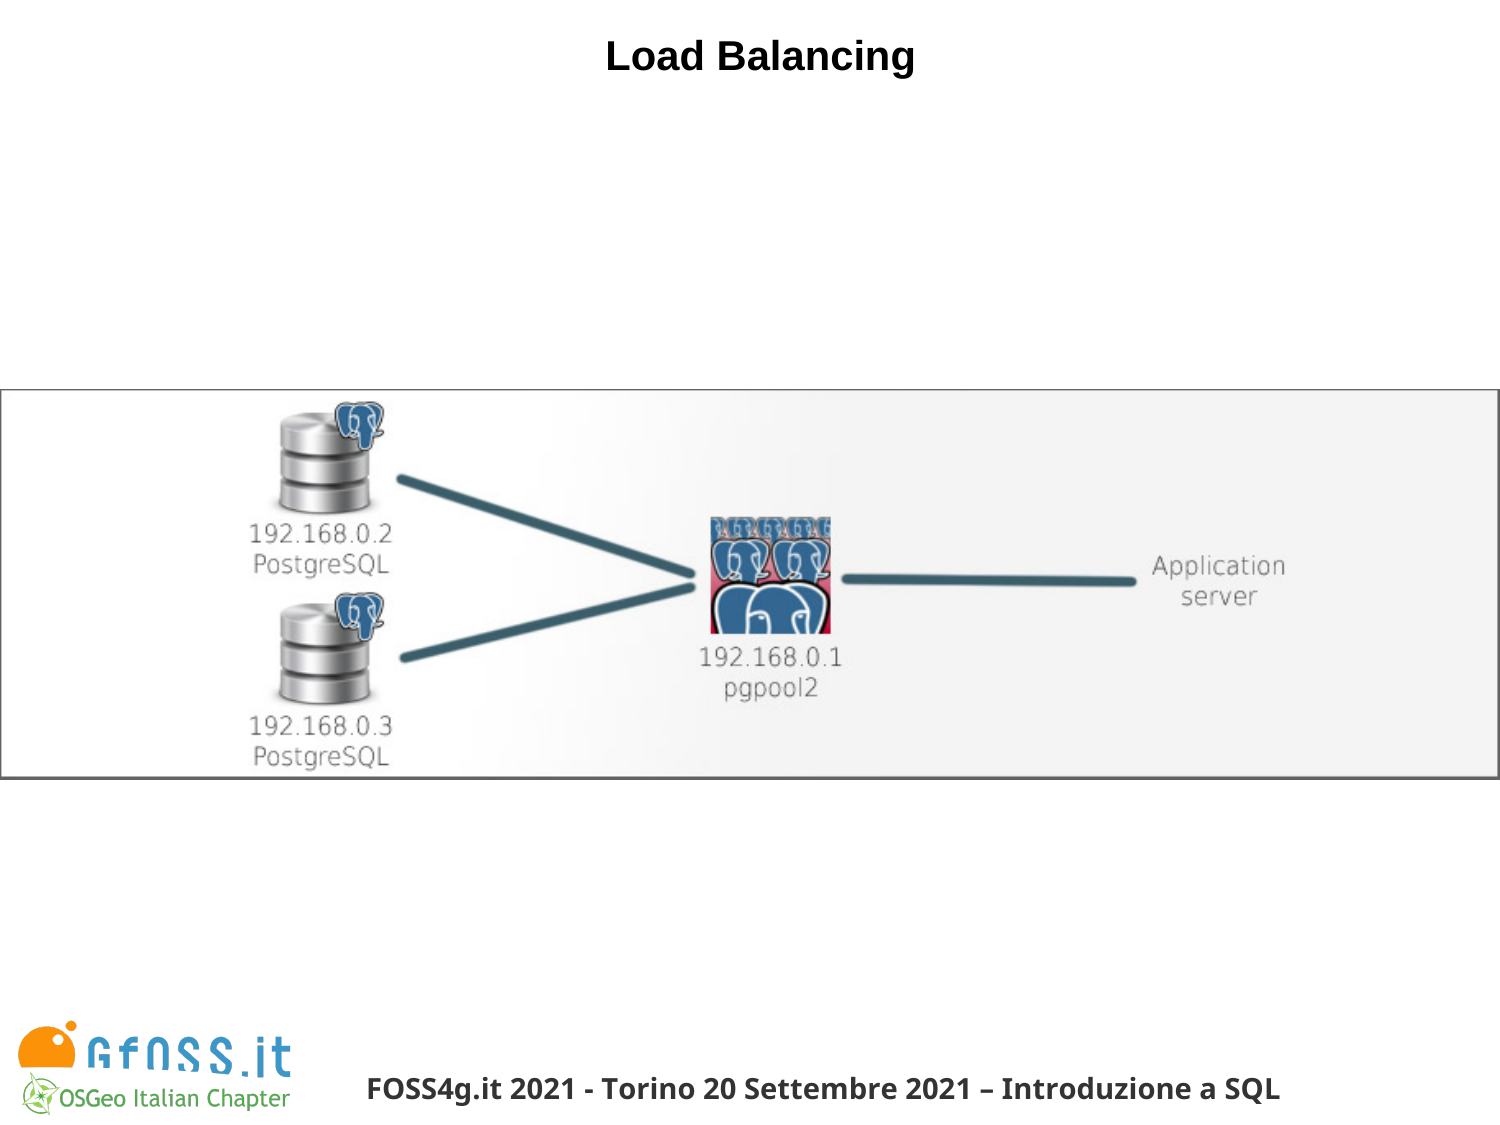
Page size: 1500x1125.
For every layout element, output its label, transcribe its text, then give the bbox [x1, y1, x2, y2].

title Load Balancing [21, 28, 1500, 79]
picture [0, 389, 1500, 780]
picture [0, 1009, 308, 1125]
